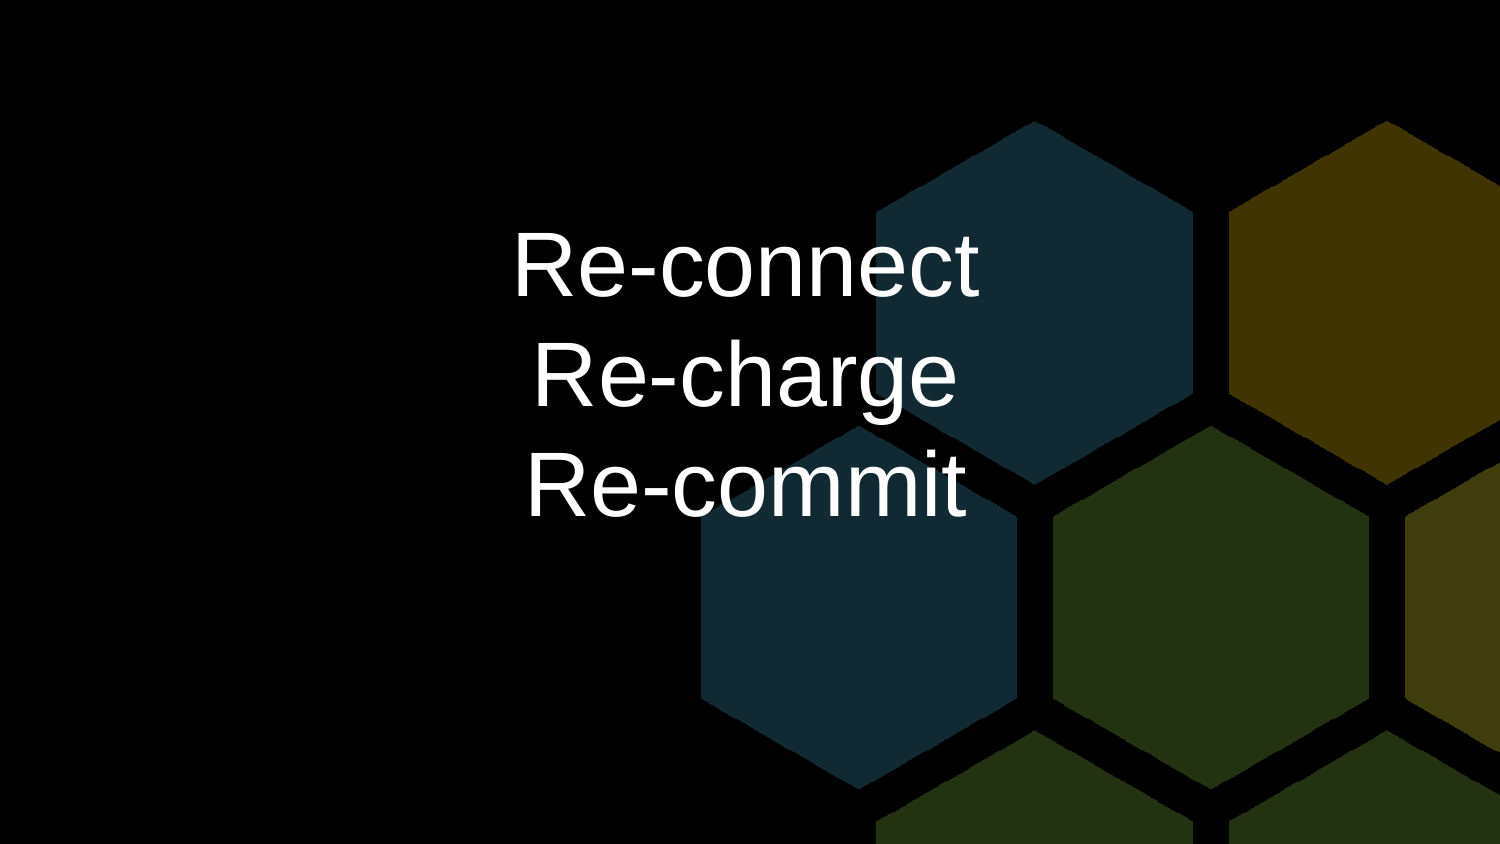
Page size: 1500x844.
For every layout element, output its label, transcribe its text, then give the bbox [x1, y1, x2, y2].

title Re-connect Re-charge Re-commit [47, 212, 1445, 550]
picture [0, 0, 1500, 844]
